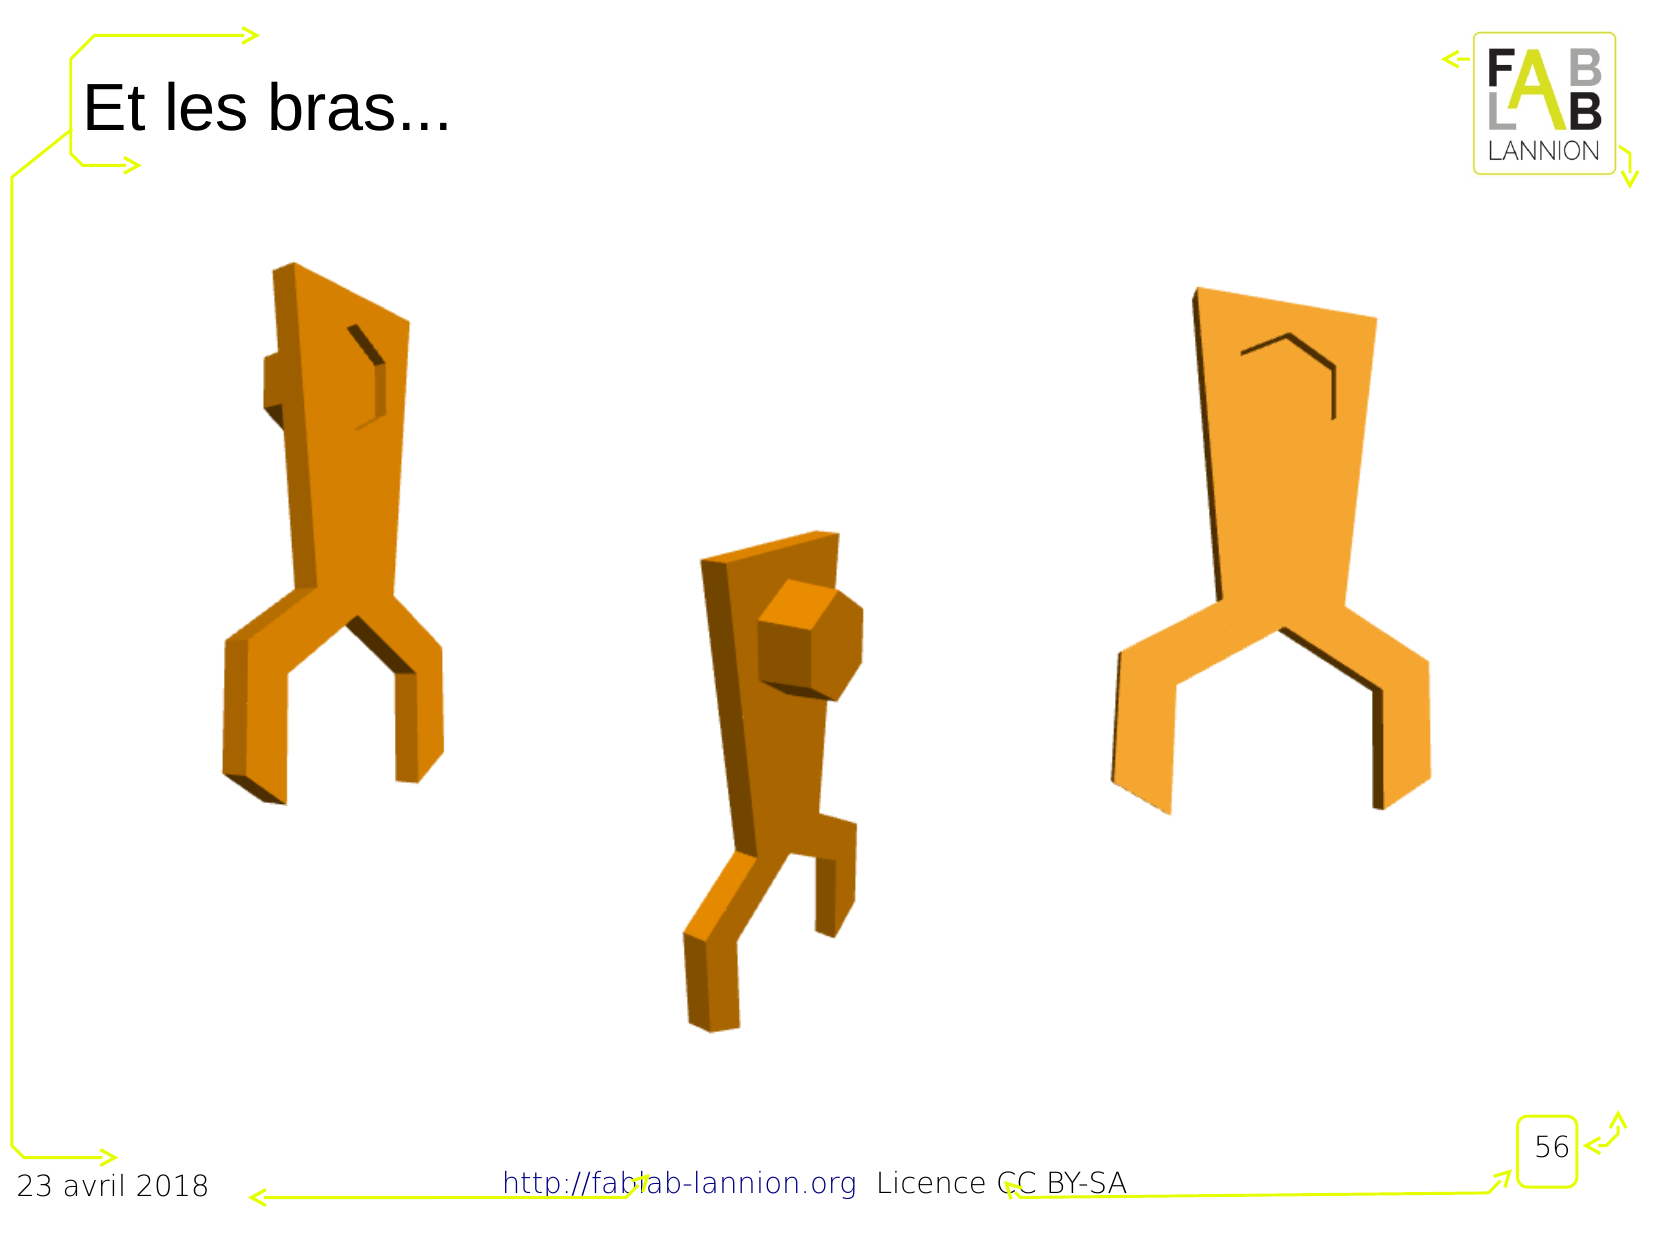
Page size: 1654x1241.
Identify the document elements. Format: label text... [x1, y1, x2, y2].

picture [639, 507, 898, 1046]
picture [1100, 259, 1465, 829]
picture [212, 227, 463, 839]
picture [1470, 29, 1619, 178]
title Et les bras... [82, 49, 1441, 166]
